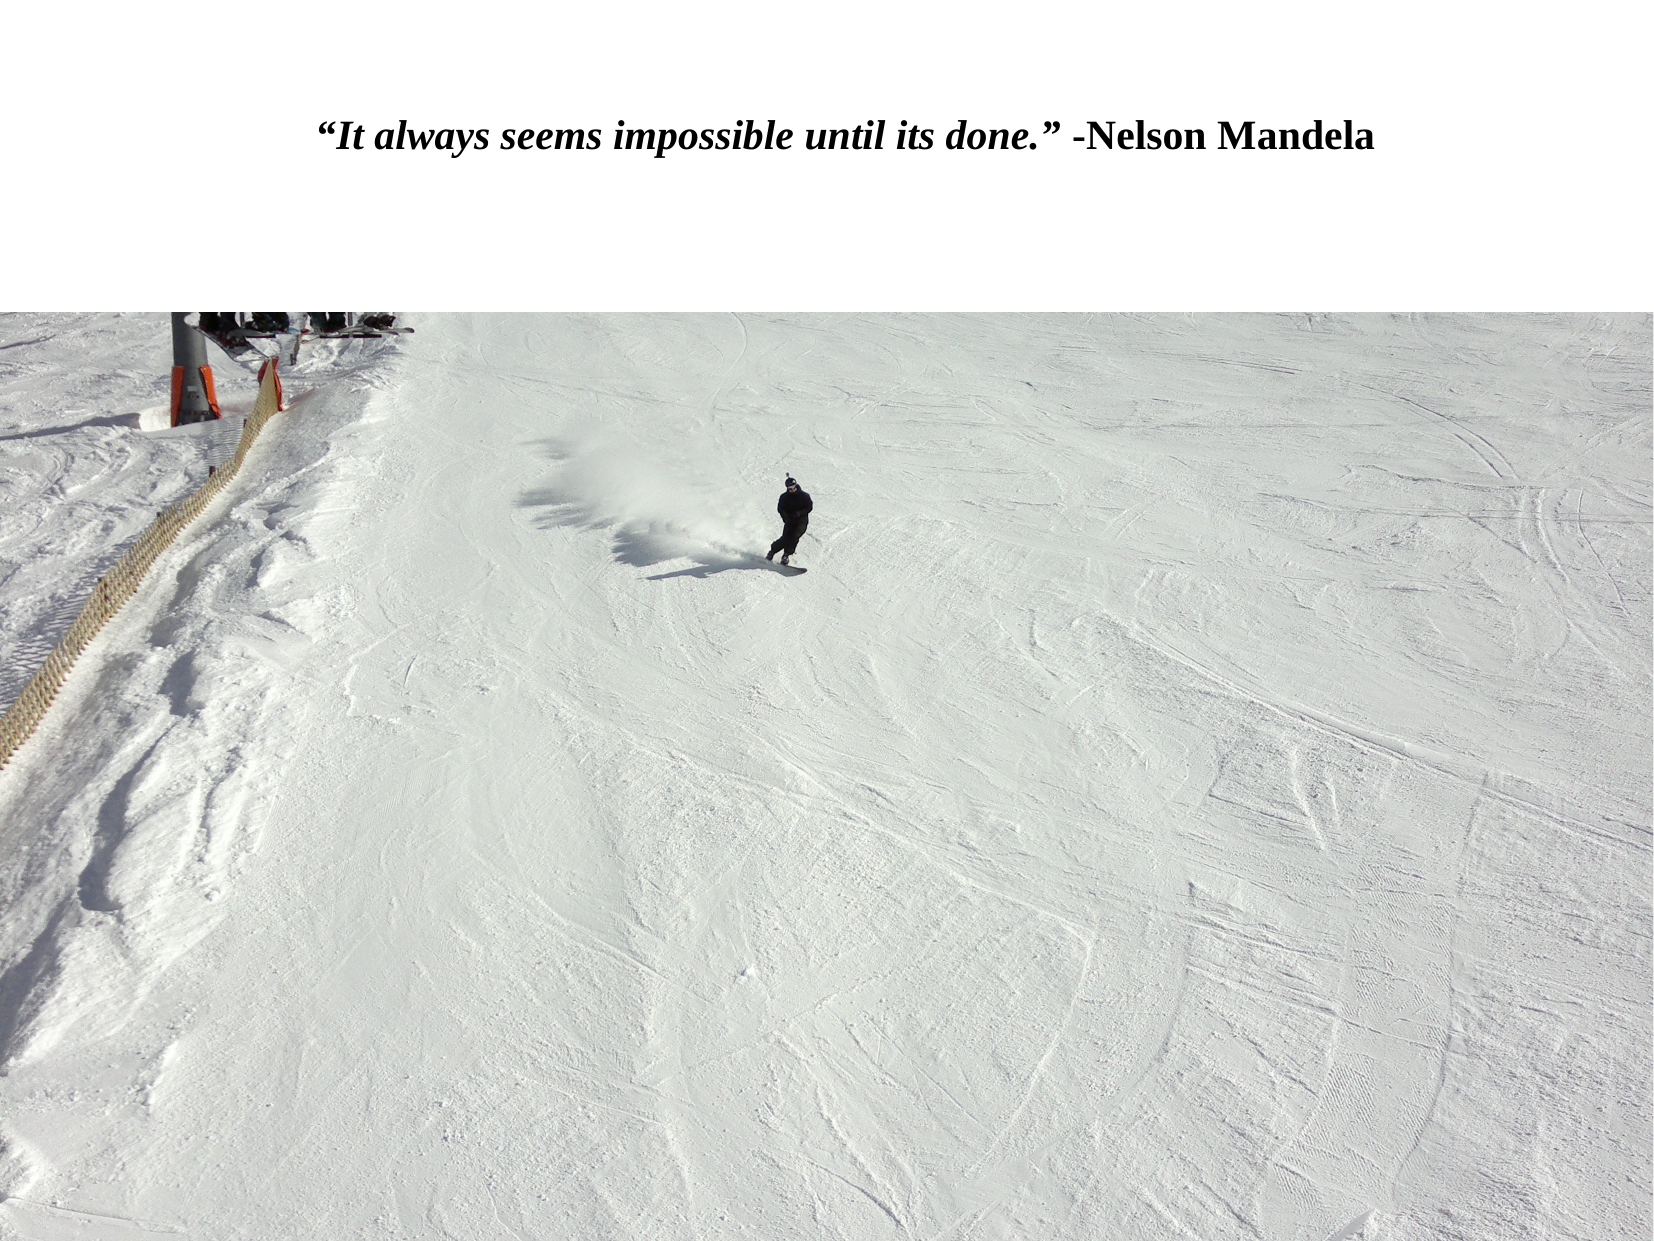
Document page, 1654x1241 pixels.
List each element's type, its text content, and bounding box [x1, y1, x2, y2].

text_box “It always seems impossible until its done.” -Nelson Mandela [174, 104, 1516, 238]
picture [0, 312, 1654, 1241]
